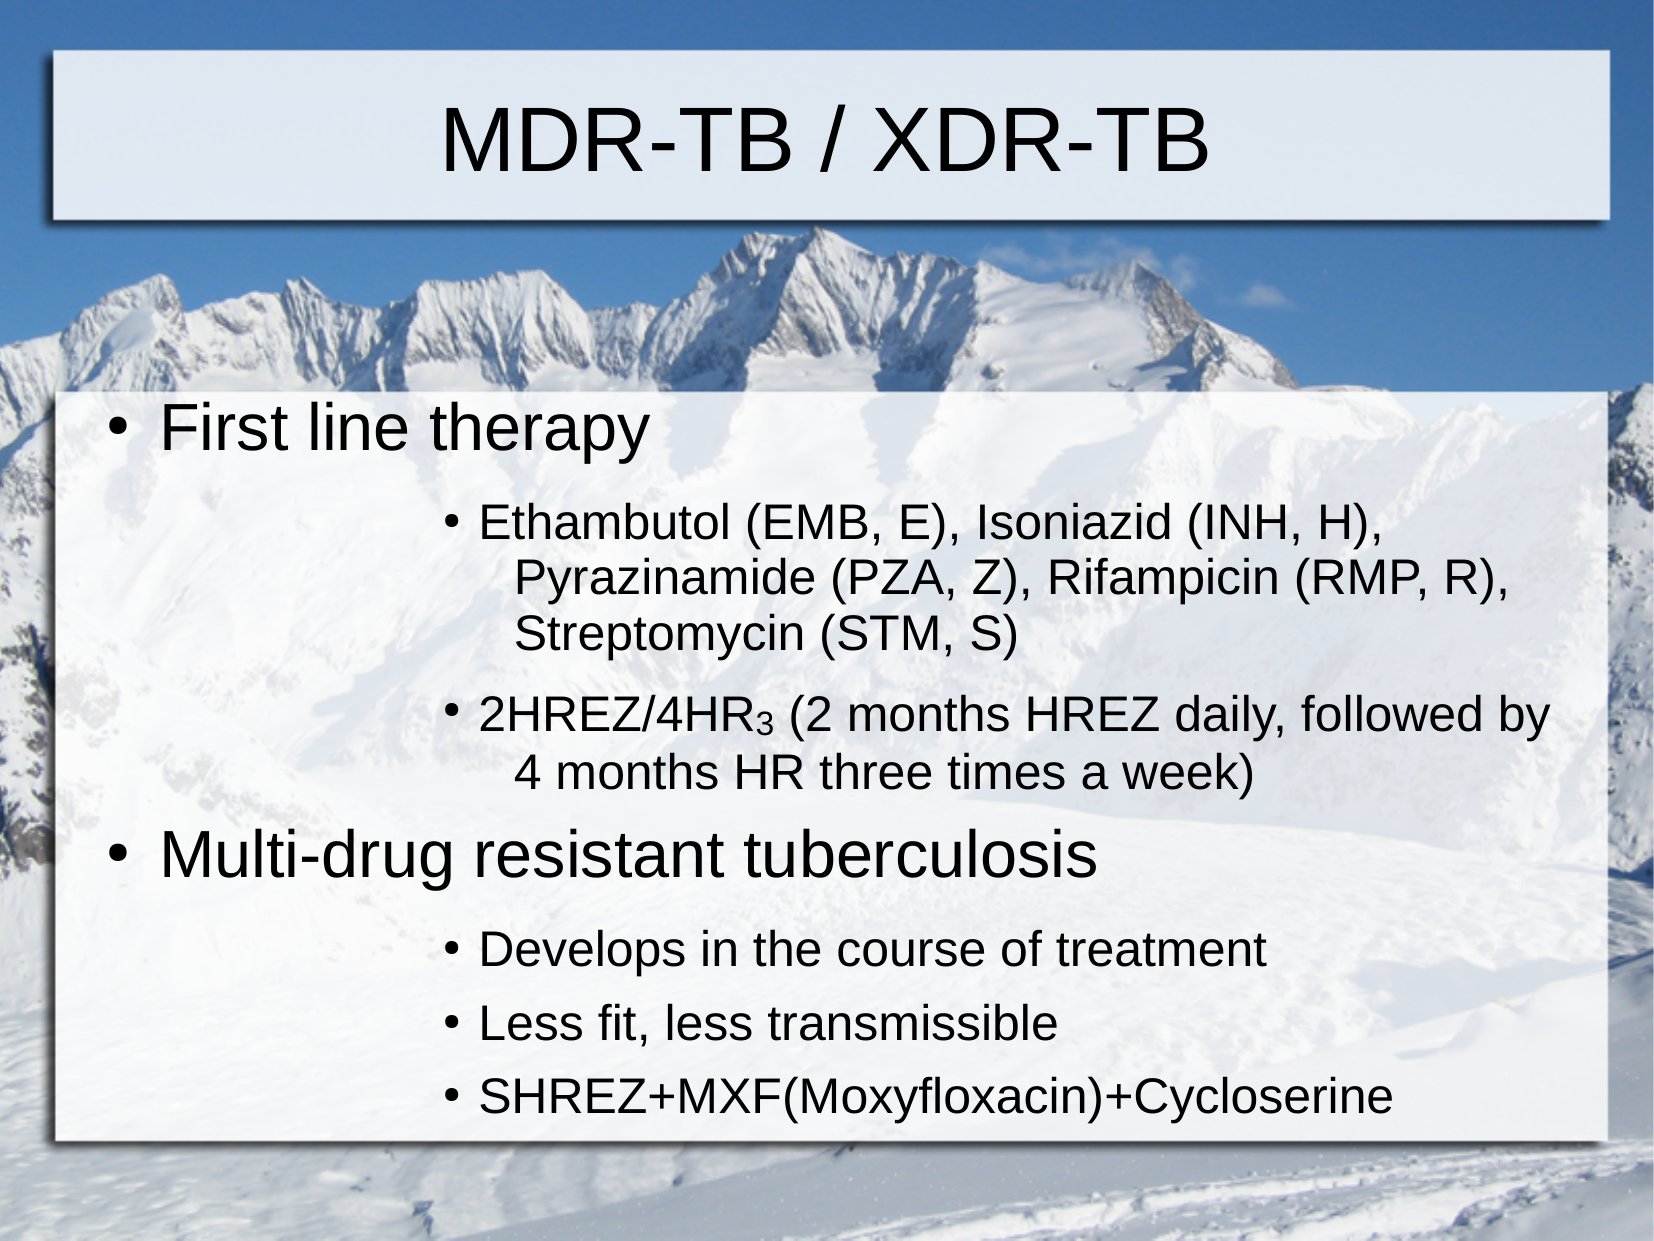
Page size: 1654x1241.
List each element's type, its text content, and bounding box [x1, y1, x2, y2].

title MDR-TB / XDR-TB [59, 61, 1595, 219]
picture [0, 0, 1654, 1241]
list First line therapy Ethambutol (EMB, E), Isoniazid (INH, H), Pyrazinamide (PZA, Z), Rifampicin (RMP, R), Streptomycin (STM, S) 2HREZ/4HR3 (2 months HREZ daily, followed by 4 months HR three times a week) Multi-drug resistant tuberculosis Develops in the course of treatment Less fit, less transmissible SHREZ+MXF(Moxyfloxacin)+Cycloserine [88, 389, 1571, 1209]
